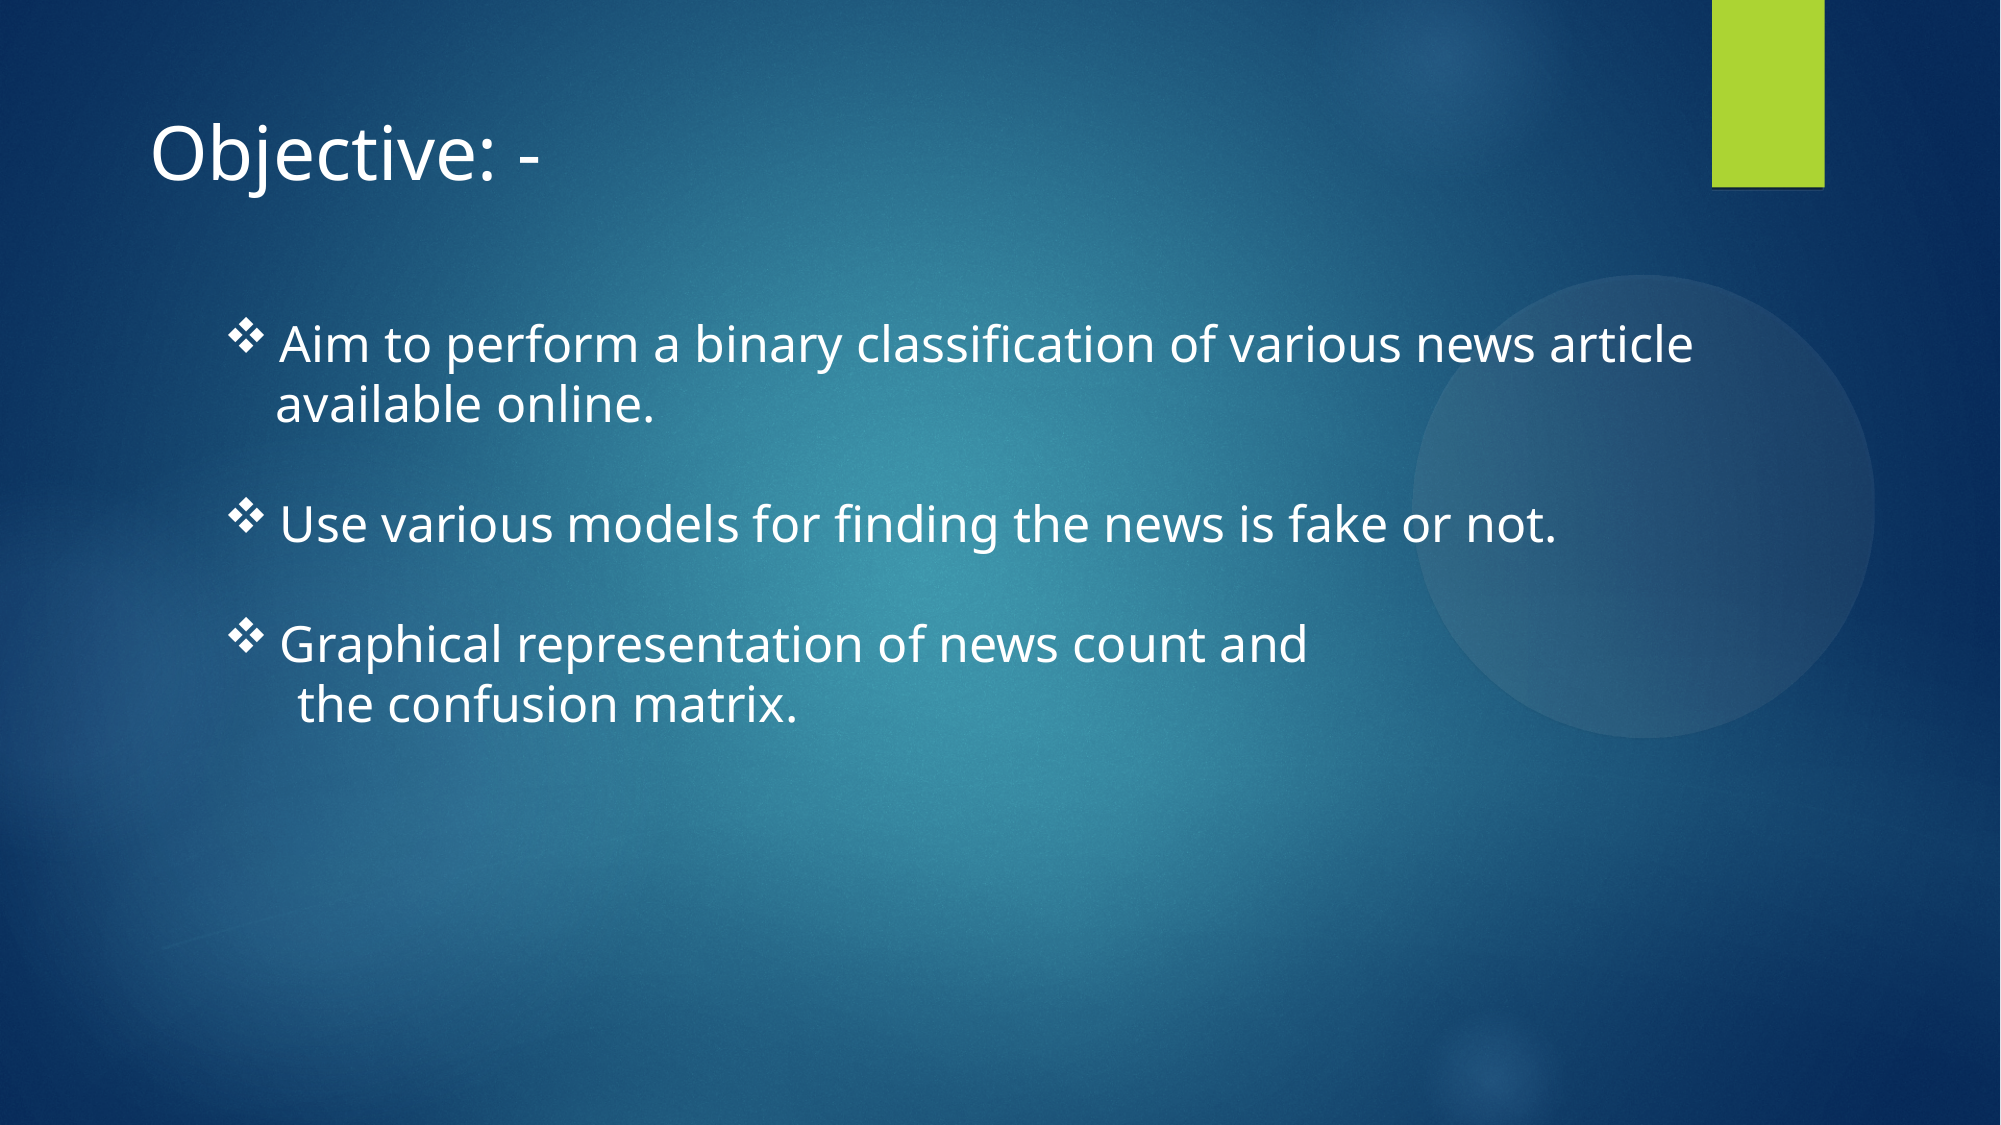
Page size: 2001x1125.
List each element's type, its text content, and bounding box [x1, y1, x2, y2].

picture [0, 0, 2001, 1125]
text_box Objective: - [114, 98, 577, 204]
text_box Aim to perform a binary classification of various news article available online. Use various models for finding the news is fake or not. Graphical representation of news count and the confusion matrix. [209, 304, 1794, 920]
